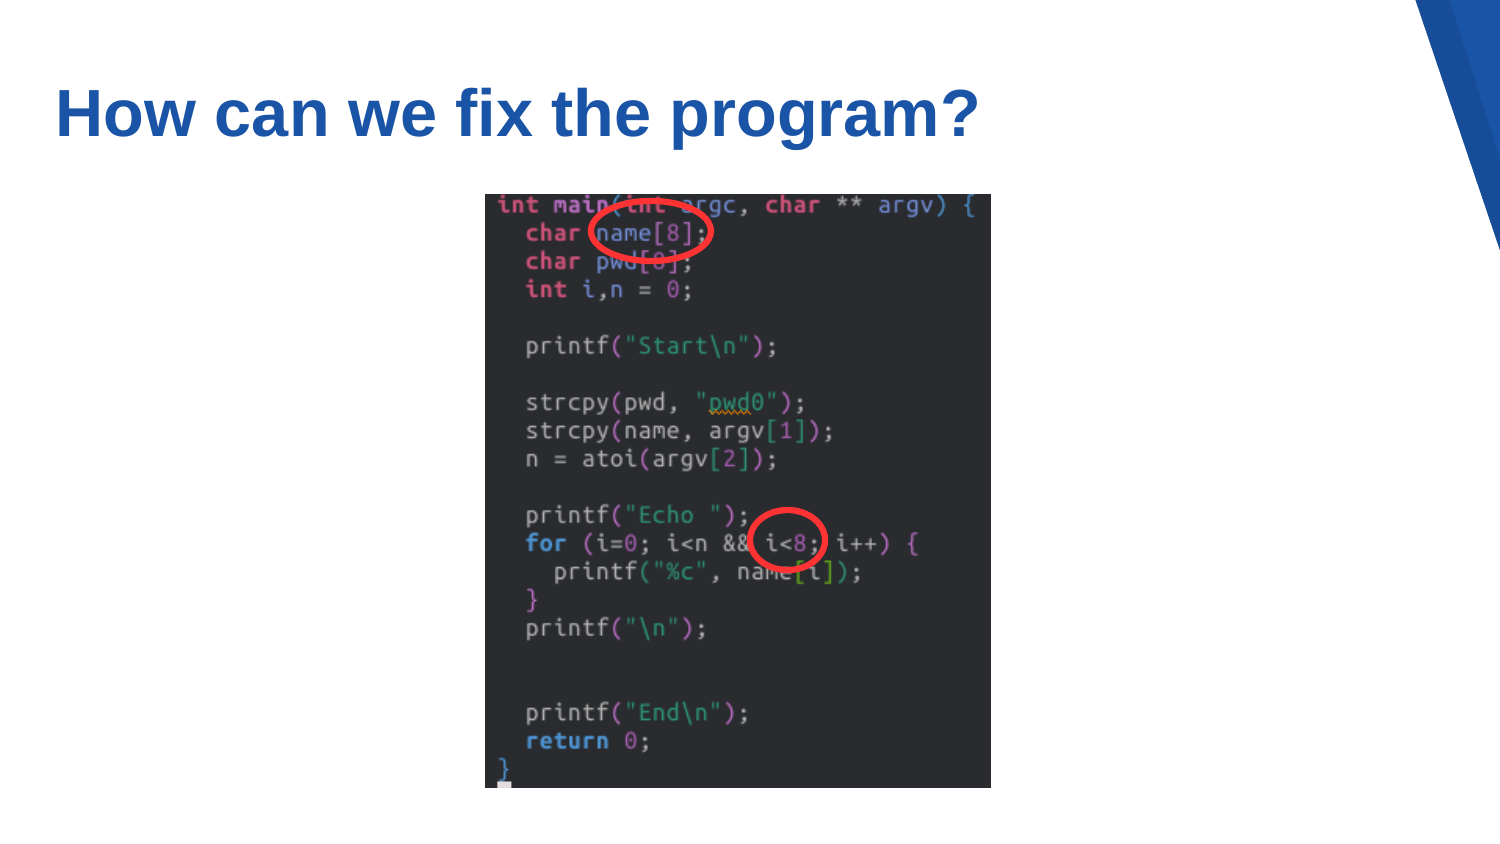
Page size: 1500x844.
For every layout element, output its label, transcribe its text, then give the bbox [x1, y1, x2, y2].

title How can we fix the program? [40, 97, 1231, 166]
picture [485, 194, 991, 788]
